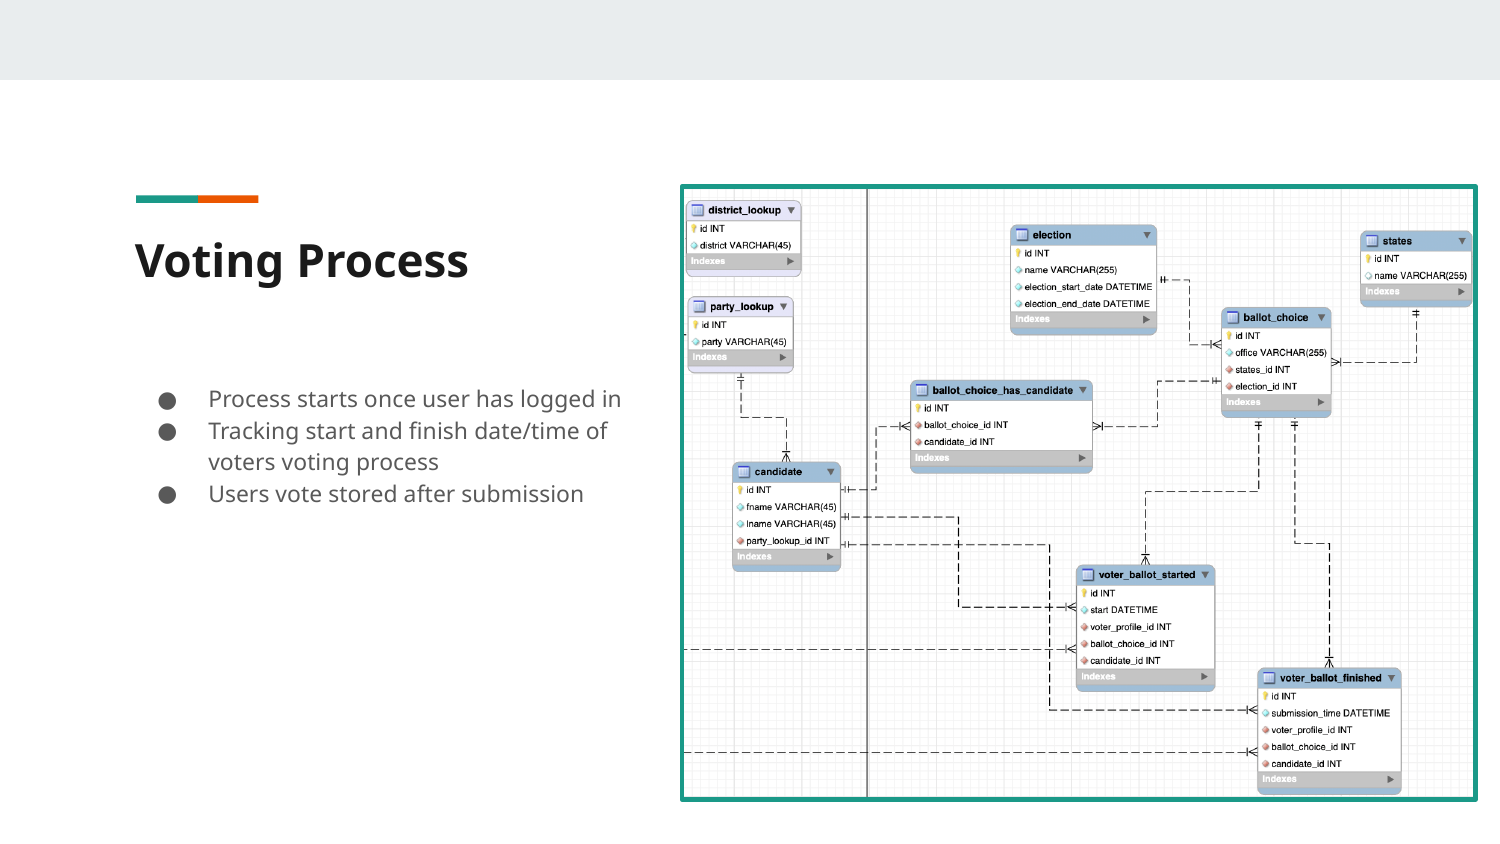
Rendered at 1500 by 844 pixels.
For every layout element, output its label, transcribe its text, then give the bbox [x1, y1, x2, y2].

title Voting Process [119, 216, 662, 353]
list Process starts once user has logged in Tracking start and finish date/time of voters voting process Users vote stored after submission [118, 365, 660, 719]
picture [684, 188, 1474, 798]
